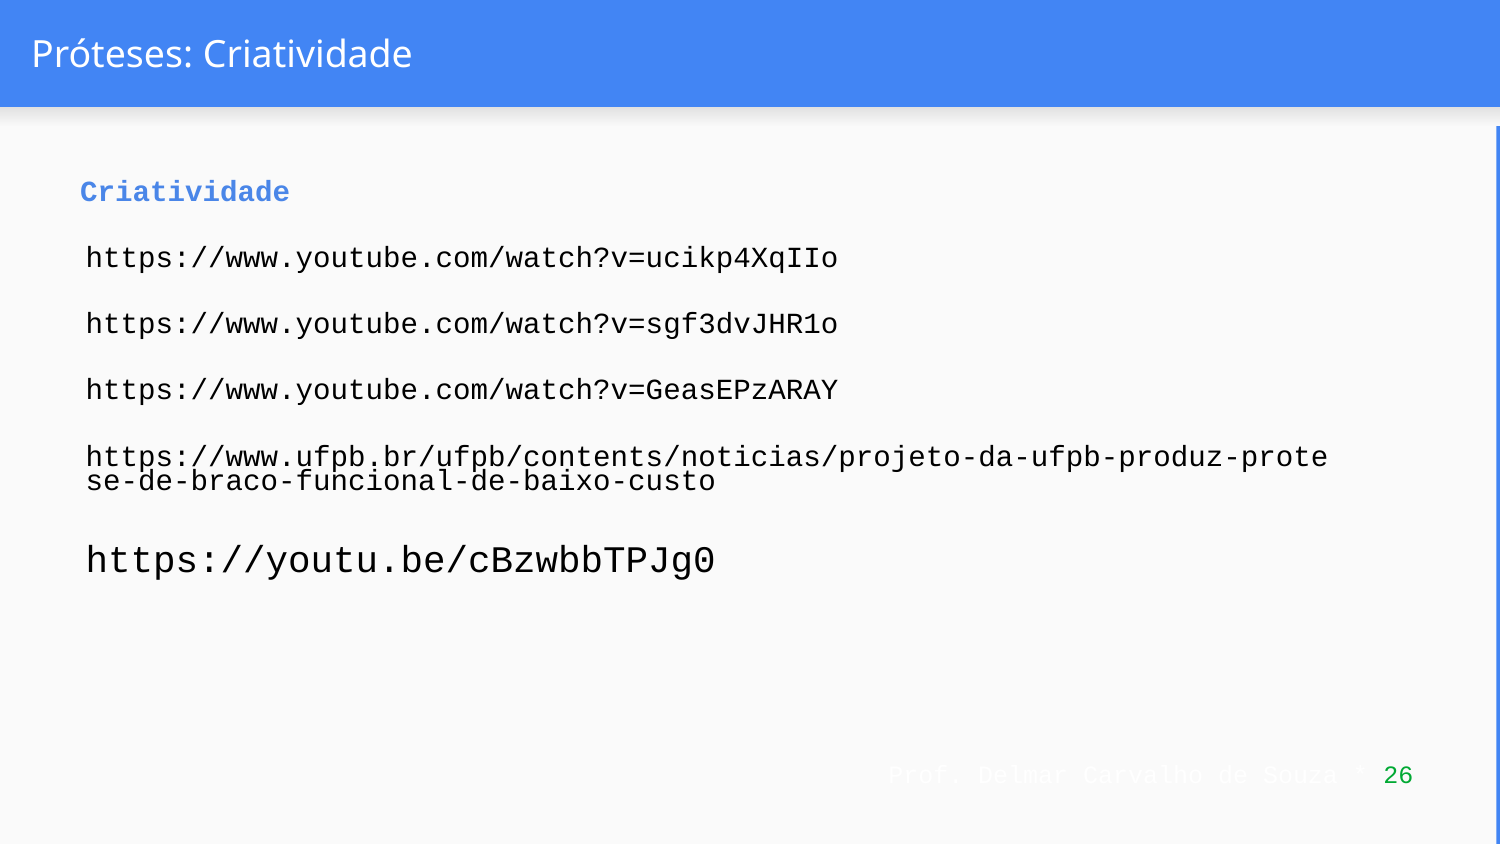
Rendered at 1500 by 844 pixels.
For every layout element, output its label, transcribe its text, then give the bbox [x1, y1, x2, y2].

title Próteses: Criatividade [16, 2, 1464, 102]
text_box Criatividade [40, 152, 1447, 780]
text_box https://www.youtube.com/watch?v=ucikp4XqIIo https://www.youtube.com/watch?v=sgf3dvJHR1o https://www.youtube.com/watch?v=GeasEPzARAY https://www.ufpb.br/ufpb/contents/noticias/projeto-da-ufpb-produz-protese-de-braco-funcional-de-baixo-custo https://youtu.be/cBzwbbTPJg0 [70, 236, 1347, 768]
